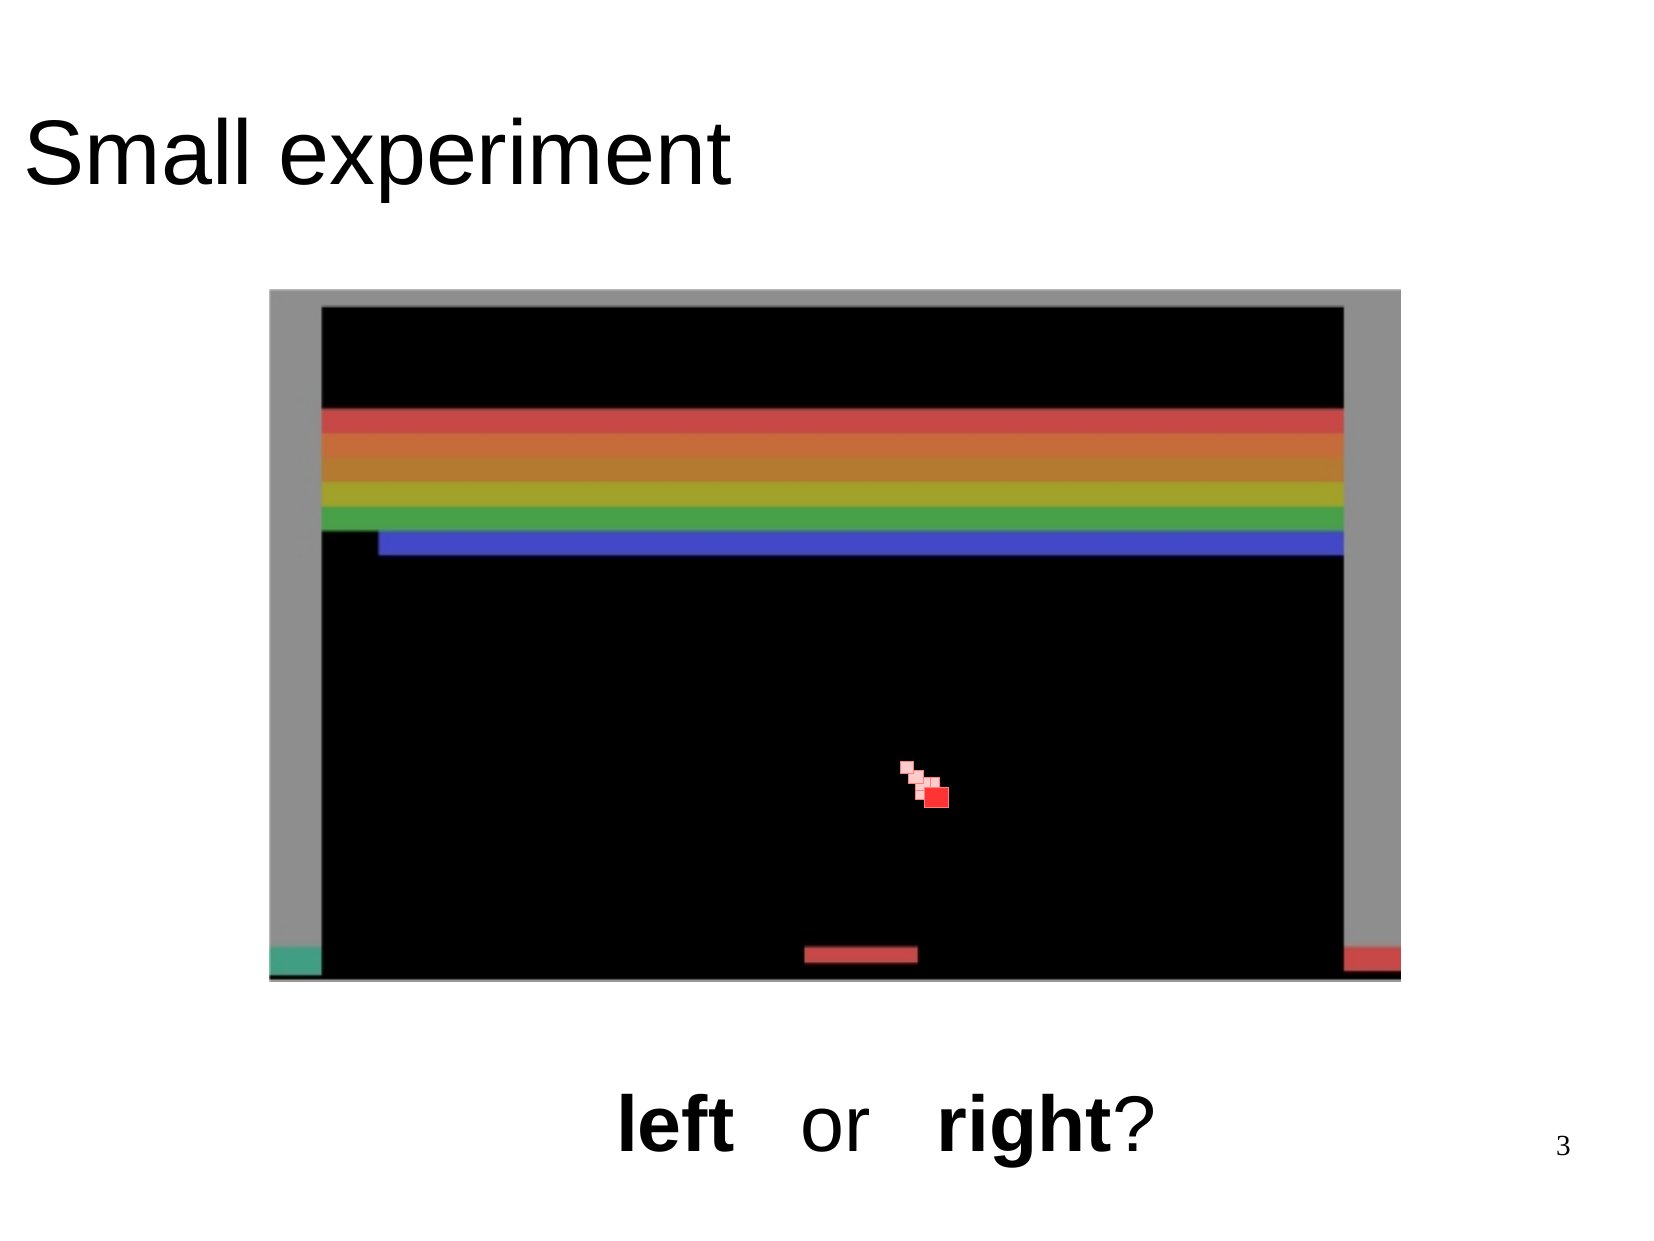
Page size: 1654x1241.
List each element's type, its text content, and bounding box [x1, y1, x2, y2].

text_box [900, 761, 949, 808]
picture [269, 289, 1401, 982]
title Small experiment [23, 49, 1512, 257]
list left or right? [560, 1080, 1164, 1171]
